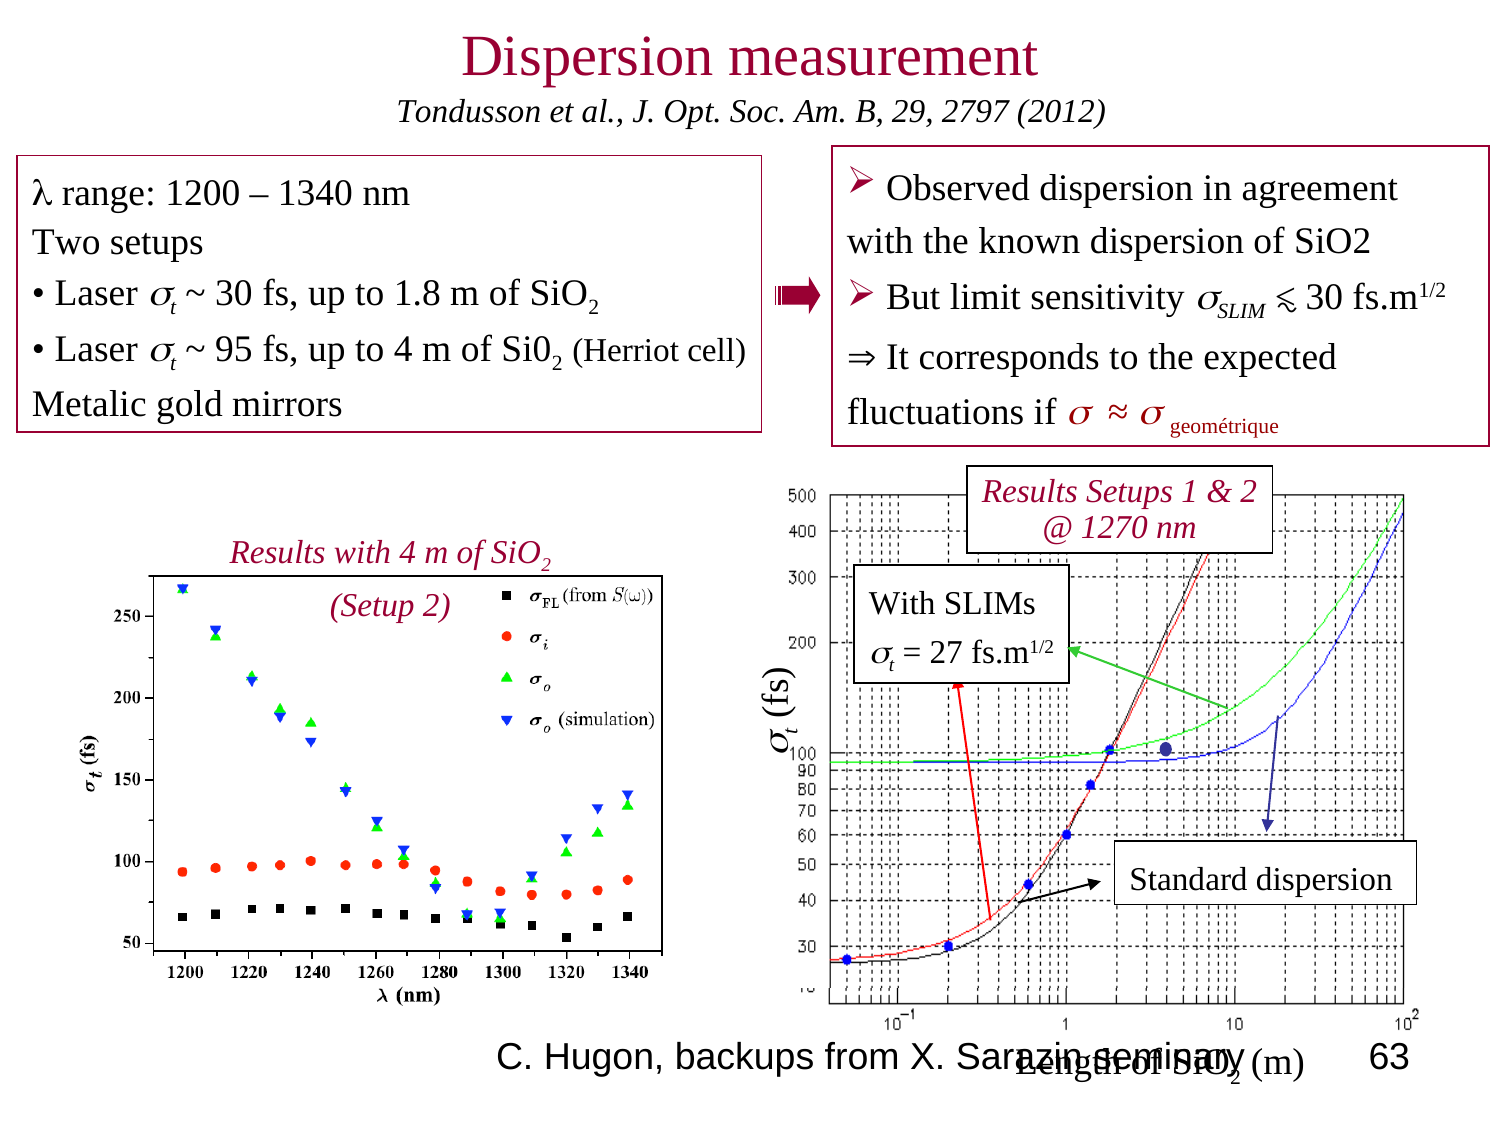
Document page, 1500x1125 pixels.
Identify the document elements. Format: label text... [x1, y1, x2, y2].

picture [63, 559, 668, 1019]
picture [775, 483, 1427, 1040]
text_box Standard dispersion [1114, 840, 1417, 905]
text_box t (fs) [732, 651, 810, 772]
text_box Results Setups 1 & 2 @ 1270 nm [967, 465, 1273, 554]
text_box Tondusson et al., J. Opt. Soc. Am. B, 29, 2797 (2012) [381, 73, 1131, 138]
text_box Results with 4 m of SiO2 (Setup 2) [214, 513, 566, 632]
text_box ~ [1253, 259, 1327, 344]
text_box Dispersion measurement [446, 0, 1054, 73]
text_box With SLIMs t = 27 fs.m1/2 [854, 565, 1069, 684]
text_box Dispersion measurement [473, 39, 495, 73]
text_box Observed dispersion in agreement with the known dispersion of SiO2 But limit sensitivity SLIM < 30 fs.m1/2  It corresponds to the expected fluctuations if  ≈  geométrique [832, 145, 1490, 446]
text_box [1159, 741, 1172, 757]
text_box Length of SiO2 (m) [1000, 1040, 1321, 1097]
text_box [782, 276, 821, 315]
text_box  range: 1200 – 1340 nm Two setups Laser t ~ 30 fs, up to 1.8 m of SiO2 Laser t ~ 95 fs, up to 4 m of Si02 (Herriot cell) Metalic gold mirrors [17, 155, 762, 433]
